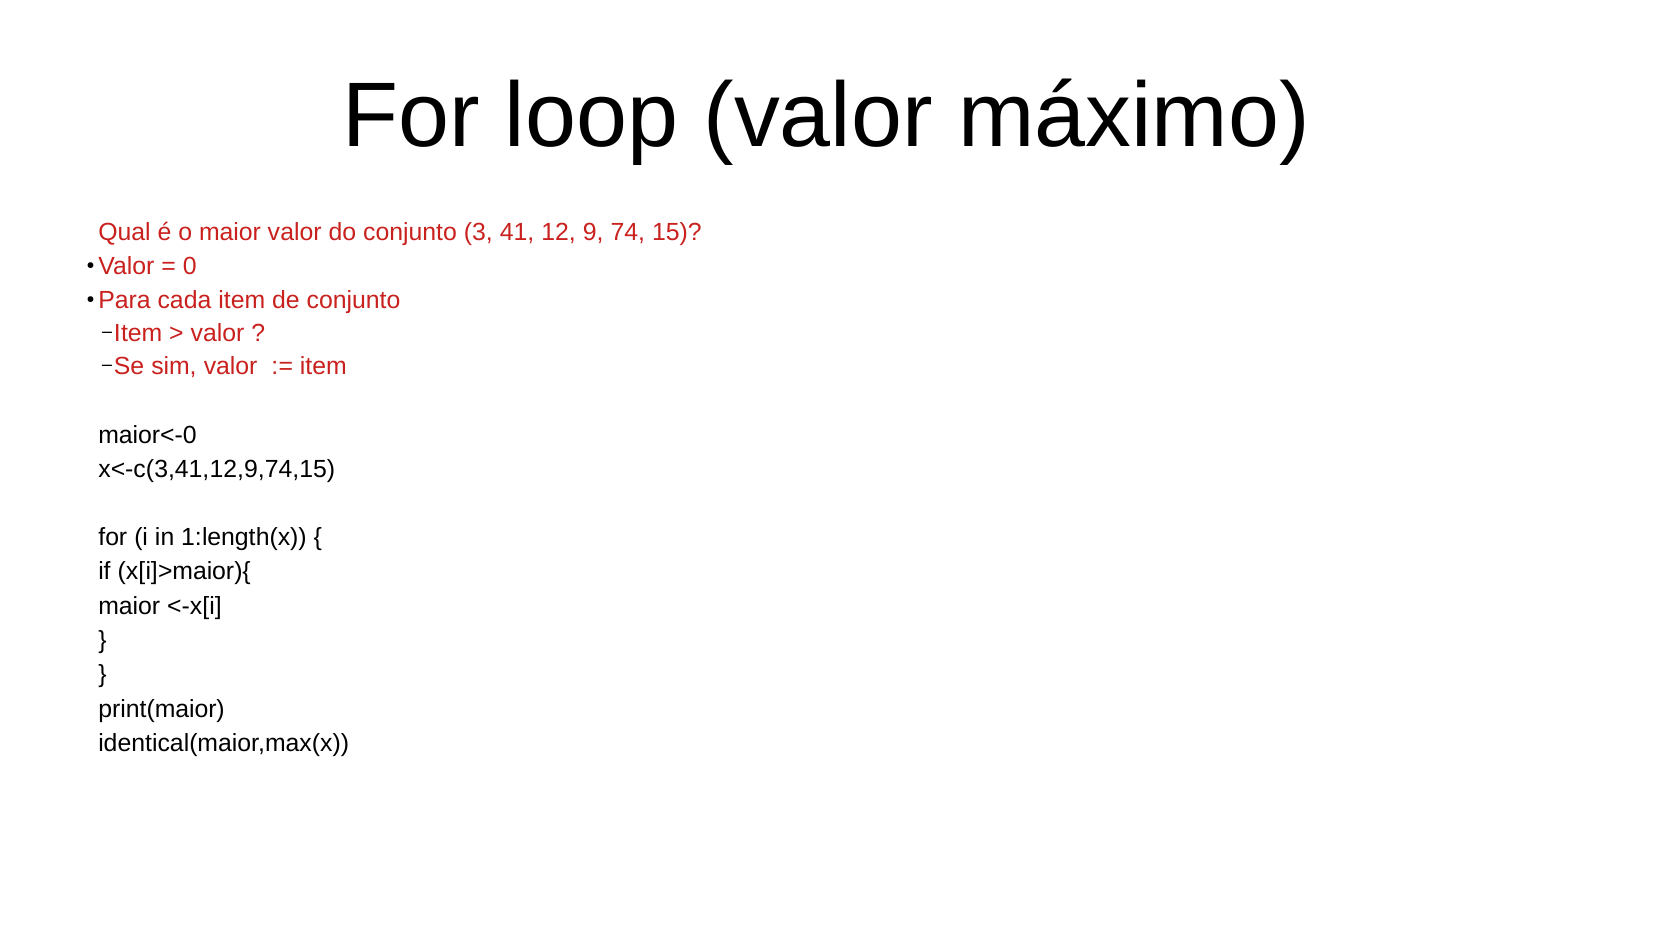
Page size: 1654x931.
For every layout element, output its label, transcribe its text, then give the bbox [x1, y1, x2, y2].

list Qual é o maior valor do conjunto (3, 41, 12, 9, 74, 15)? Valor = 0 Para cada item de conjunto Item > valor ? Se sim, valor := item maior<-0 x<-c(3,41,12,9,74,15) for (i in 1:length(x)) { if (x[i]>maior){ maior <-x[i] } } print(maior) identical(maior,max(x)) [82, 217, 1571, 758]
title For loop (valor máximo) [82, 37, 1571, 193]
